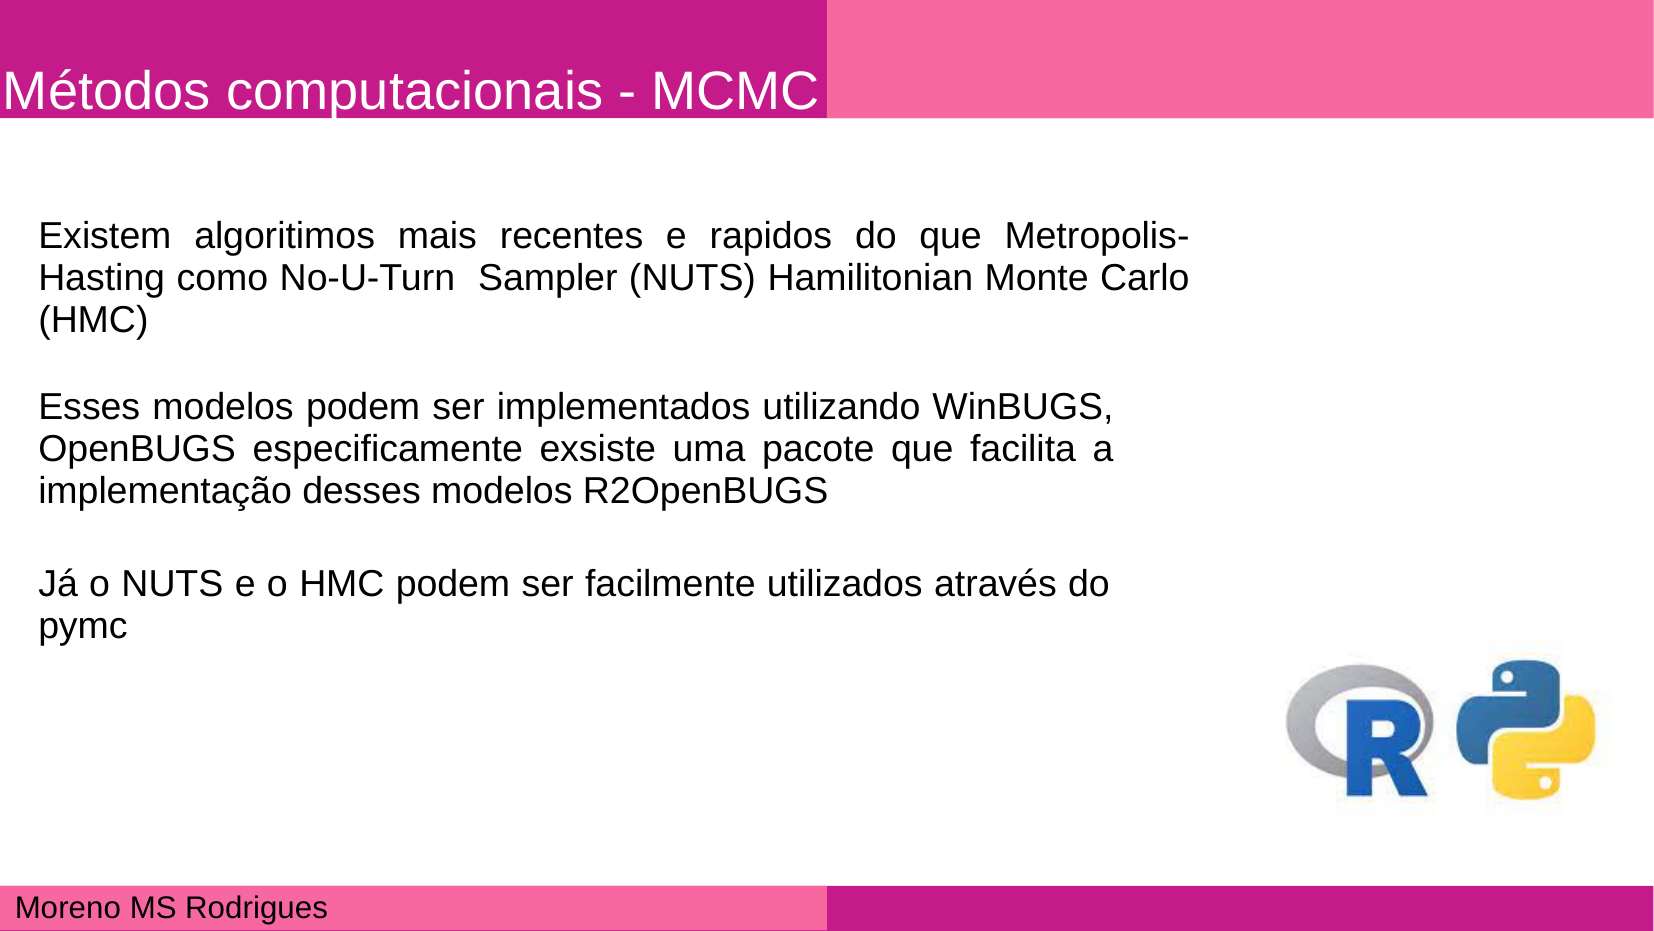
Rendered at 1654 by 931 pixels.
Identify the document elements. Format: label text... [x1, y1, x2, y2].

text_box Já o NUTS e o HMC podem ser facilmente utilizados através do pymc [23, 555, 1205, 654]
text_box Moreno MS Rodrigues [0, 882, 404, 931]
text_box Esses modelos podem ser implementados utilizando WinBUGS, OpenBUGS especificamente exsiste uma pacote que facilita a implementação desses modelos R2OpenBUGS [23, 378, 1205, 519]
text_box [0, 0, 1654, 119]
text_box [404, 885, 1654, 931]
text_box Existem algoritimos mais recentes e rapidos do que Metropolis-Hasting como No-U-Turn Sampler (NUTS) Hamilitonian Monte Carlo (HMC) [23, 206, 1205, 348]
picture [1236, 590, 1654, 885]
text_box Métodos computacionais - MCMC [0, 53, 857, 190]
